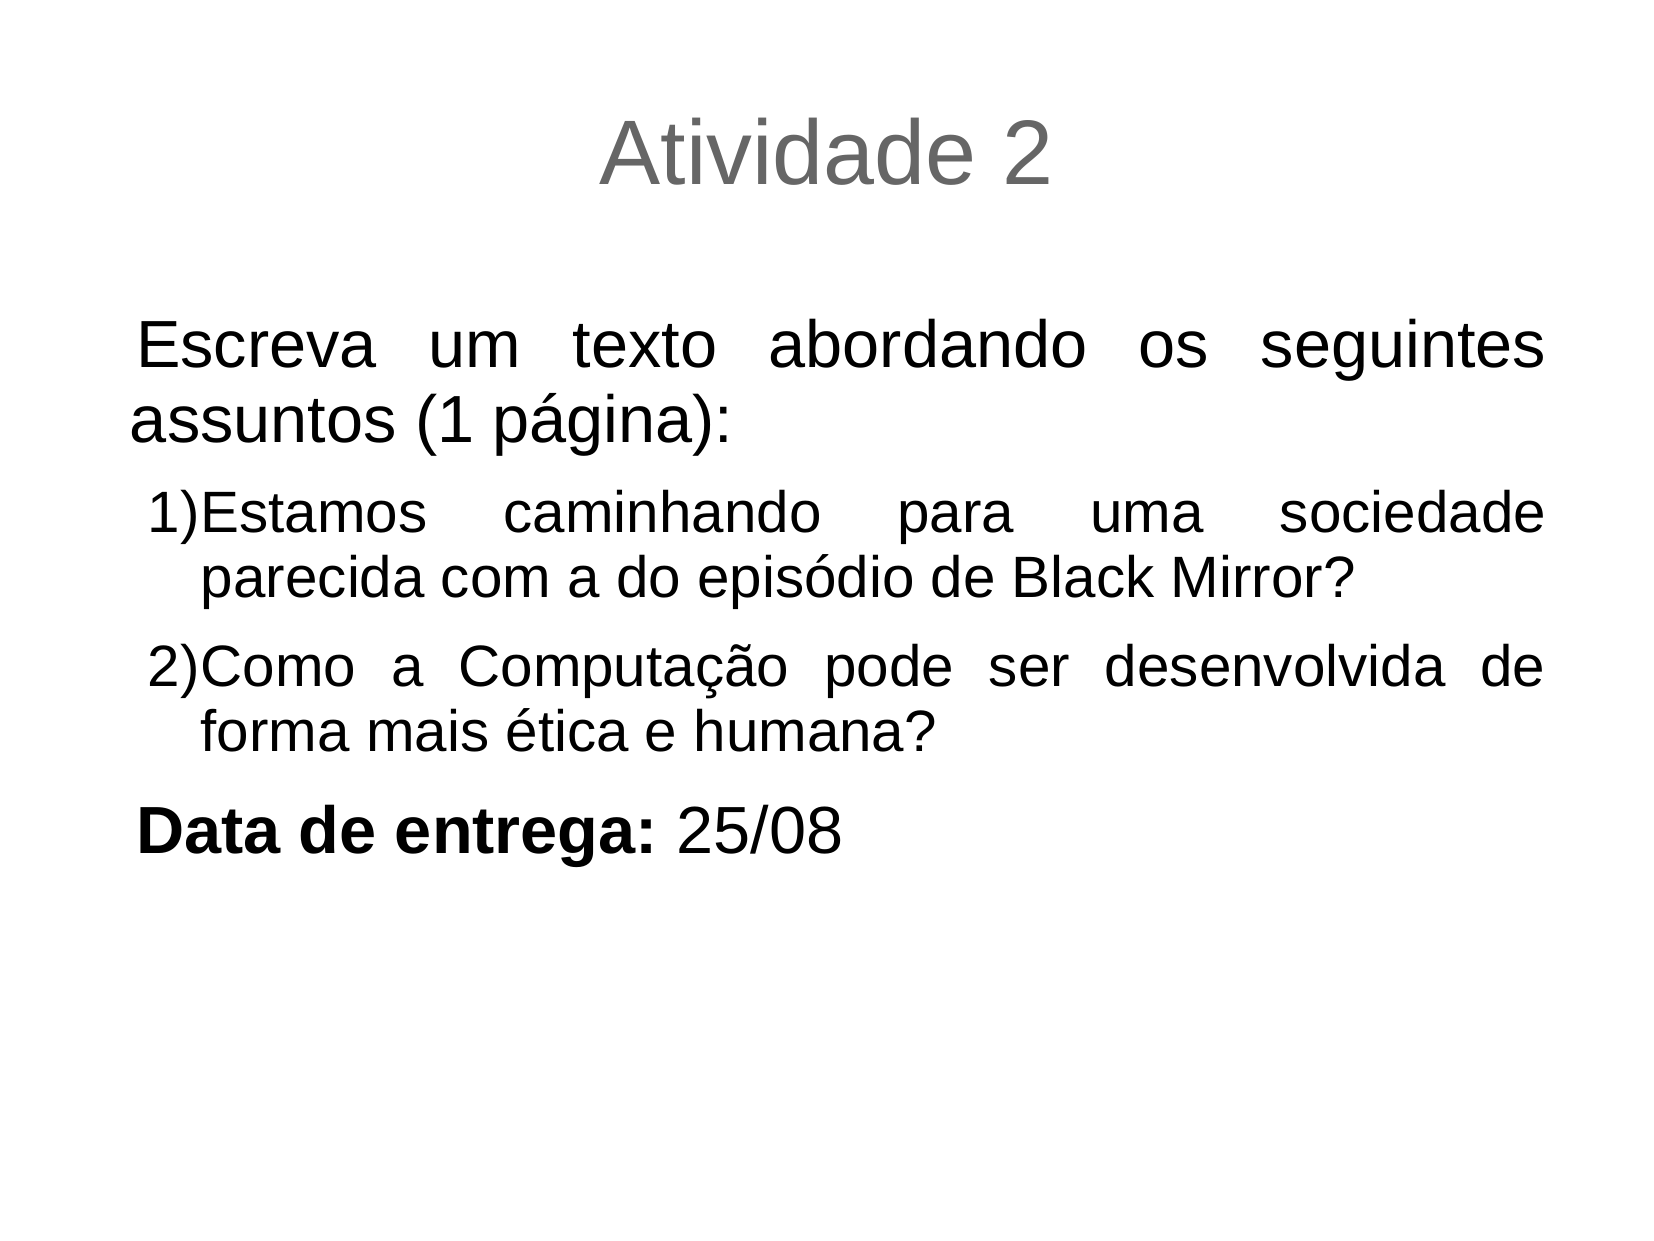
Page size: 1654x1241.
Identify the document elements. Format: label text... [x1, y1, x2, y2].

title Atividade 2 [82, 49, 1571, 257]
list Escreva um texto abordando os seguintes assuntos (1 página): Estamos caminhando para uma sociedade parecida com a do episódio de Black Mirror? Como a Computação pode ser desenvolvida de forma mais ética e humana? Data de entrega: 25/08 [59, 307, 1548, 1151]
